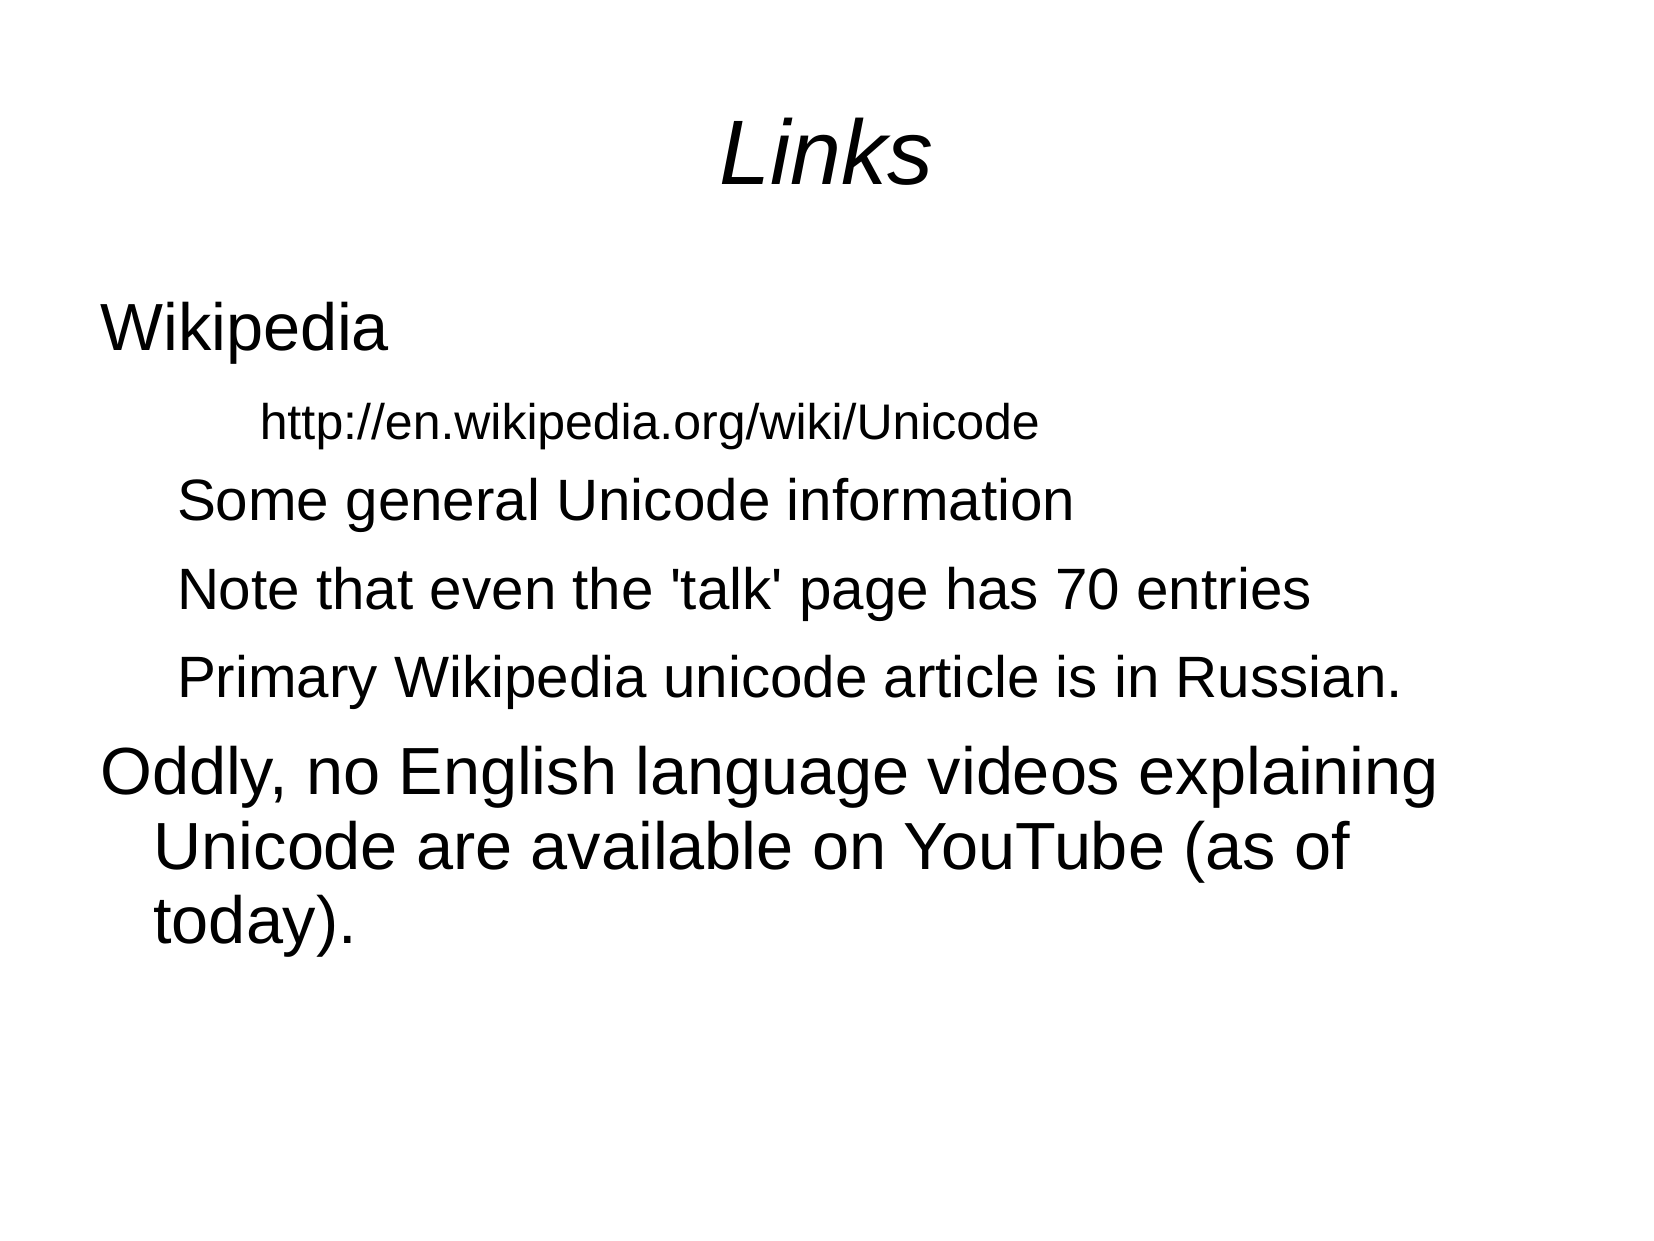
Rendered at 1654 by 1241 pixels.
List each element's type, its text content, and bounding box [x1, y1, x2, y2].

list Wikipedia http://en.wikipedia.org/wiki/Unicode Some general Unicode information Note that even the 'talk' page has 70 entries Primary Wikipedia unicode article is in Russian. Oddly, no English language videos explaining Unicode are available on YouTube (as of today). [82, 290, 1571, 1094]
title Links [82, 56, 1571, 250]
